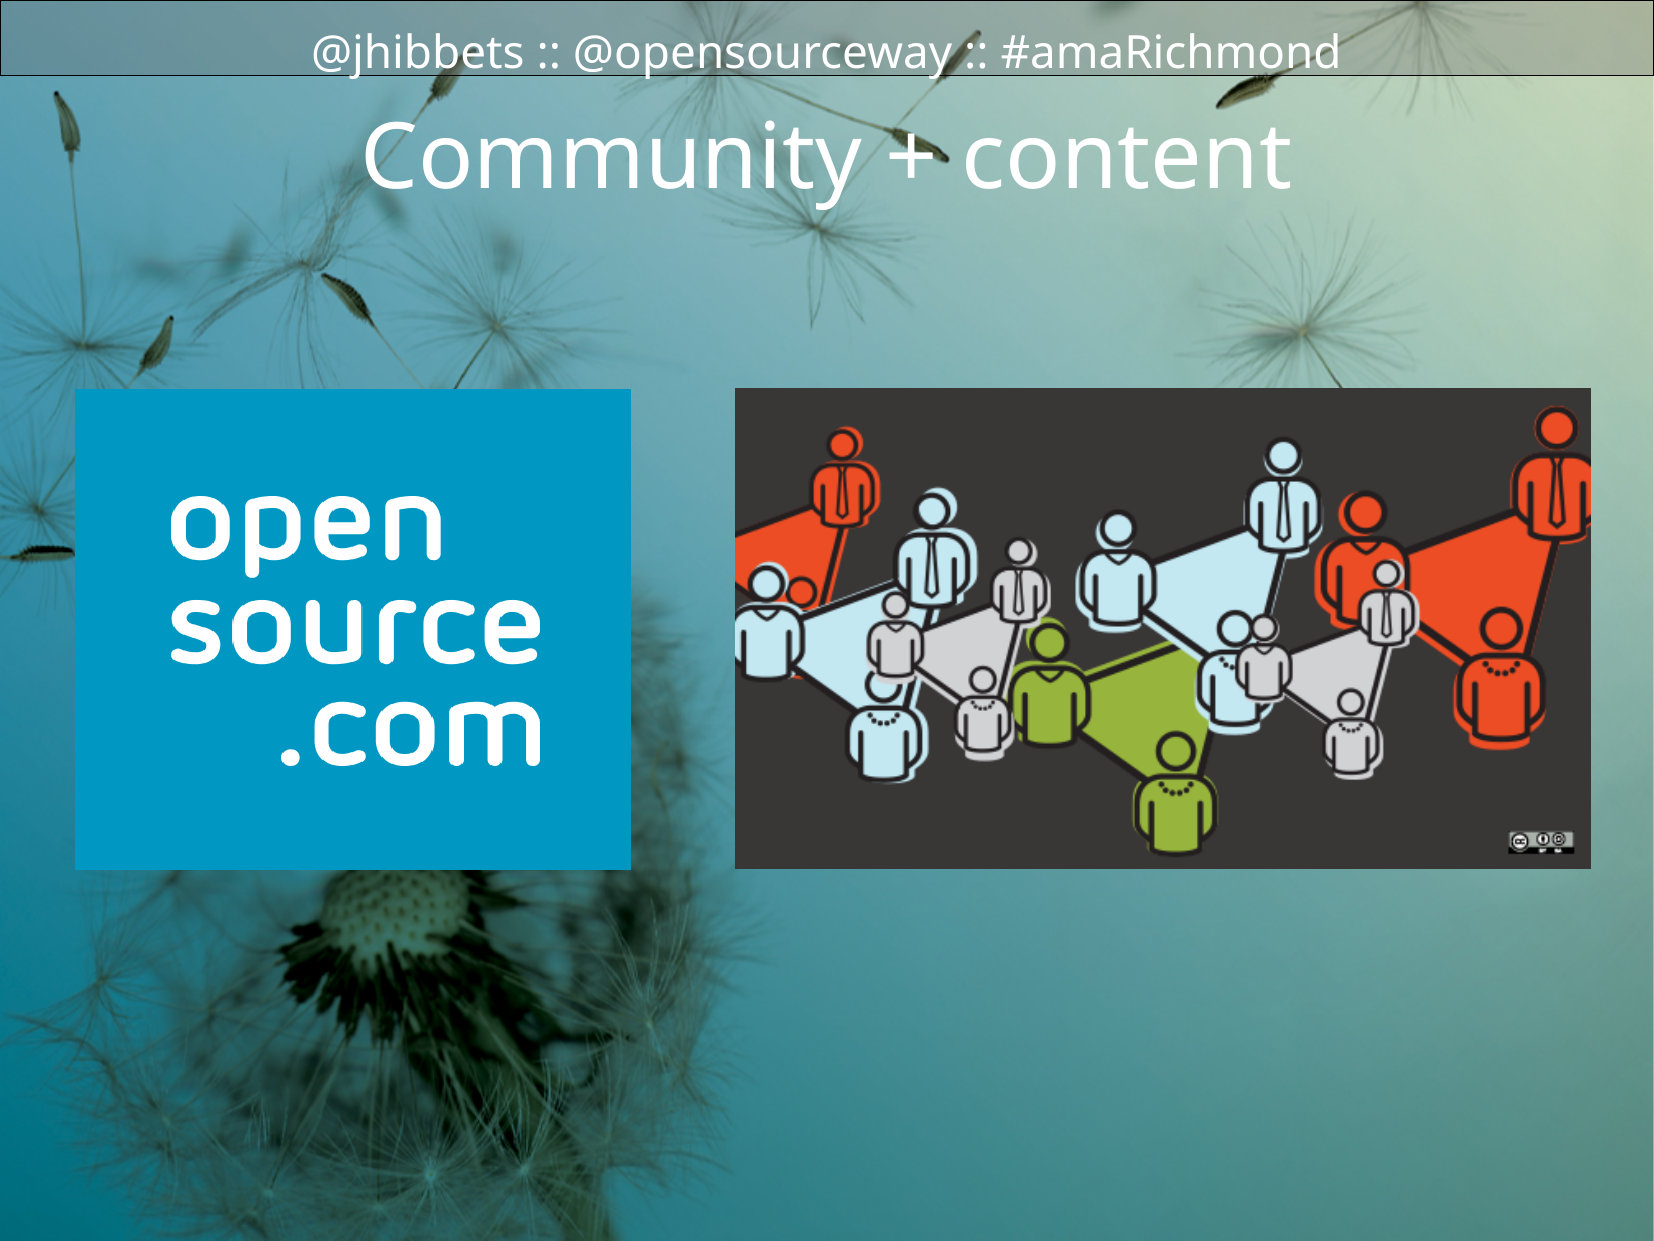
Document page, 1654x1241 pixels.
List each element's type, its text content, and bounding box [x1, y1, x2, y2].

title Community + content [82, 49, 1571, 257]
picture [0, 76, 1654, 1241]
